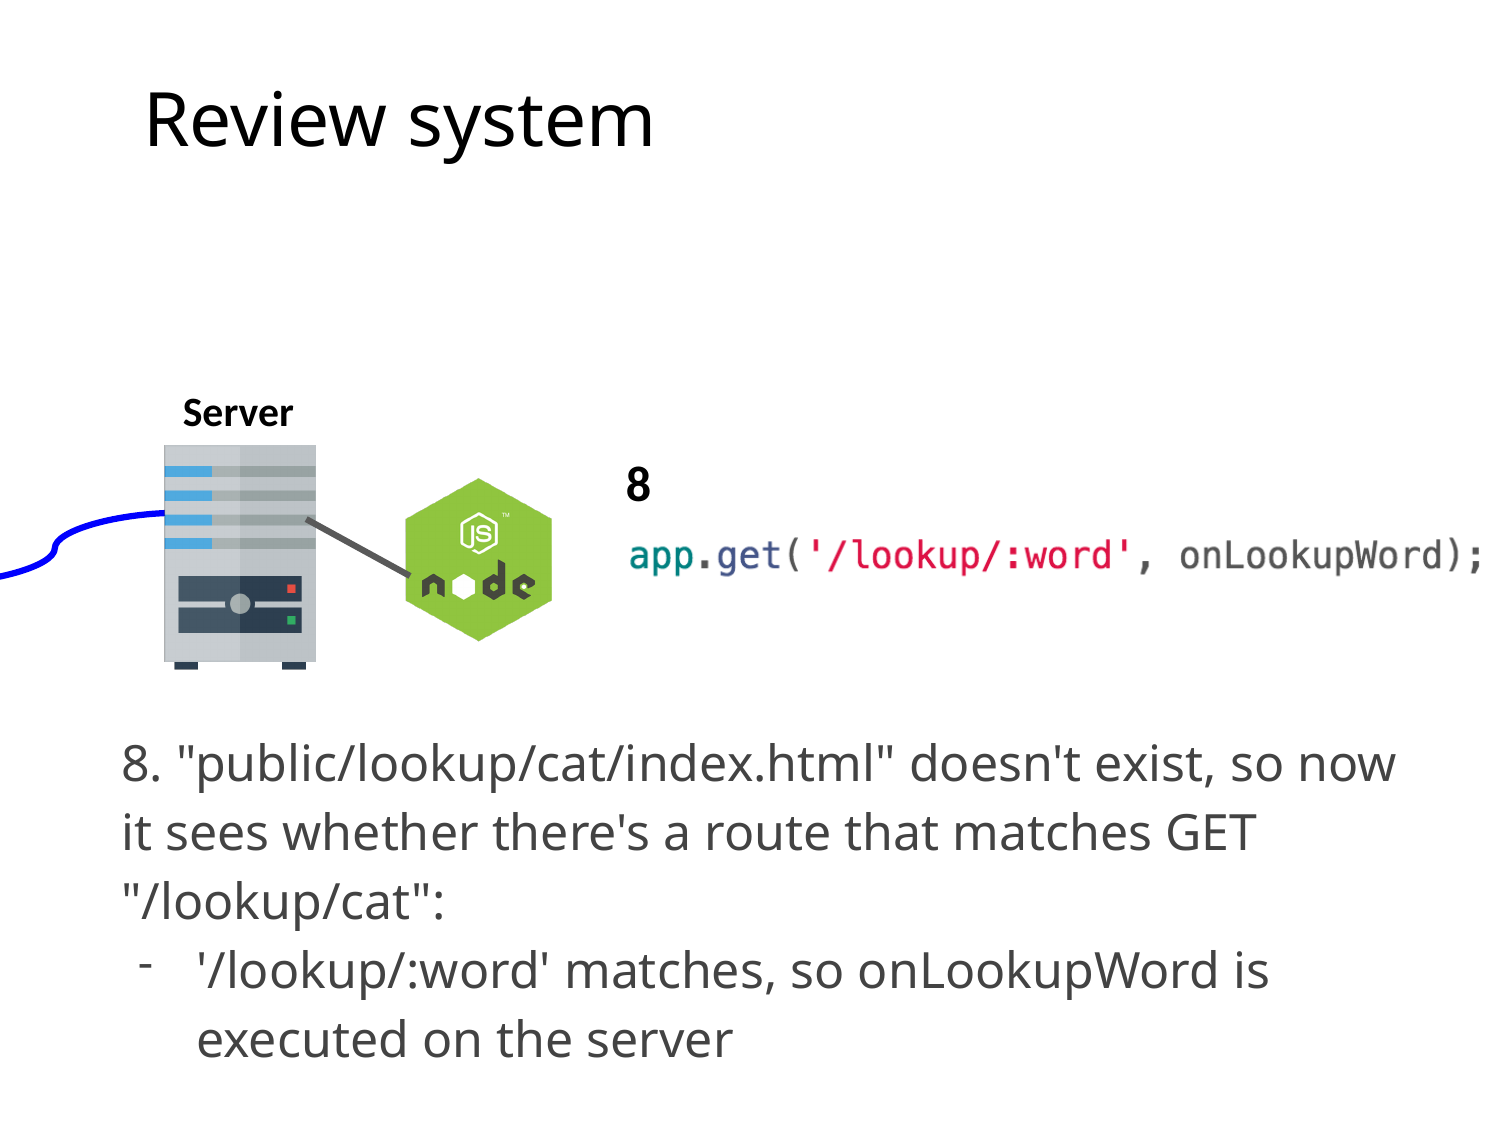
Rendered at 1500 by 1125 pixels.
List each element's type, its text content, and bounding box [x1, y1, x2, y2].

picture [119, 481, 358, 680]
picture [394, 476, 562, 644]
text_box 8 [597, 440, 680, 523]
text_box Server [82, 337, 395, 481]
list 8. "public/lookup/cat/index.html" doesn't exist, so now it sees whether there's a route that matches GET "/lookup/cat": '/lookup/:word' matches, so onLookupWord is executed on the server [106, 707, 1427, 993]
title Review system [128, 56, 1372, 183]
picture [615, 531, 1487, 589]
